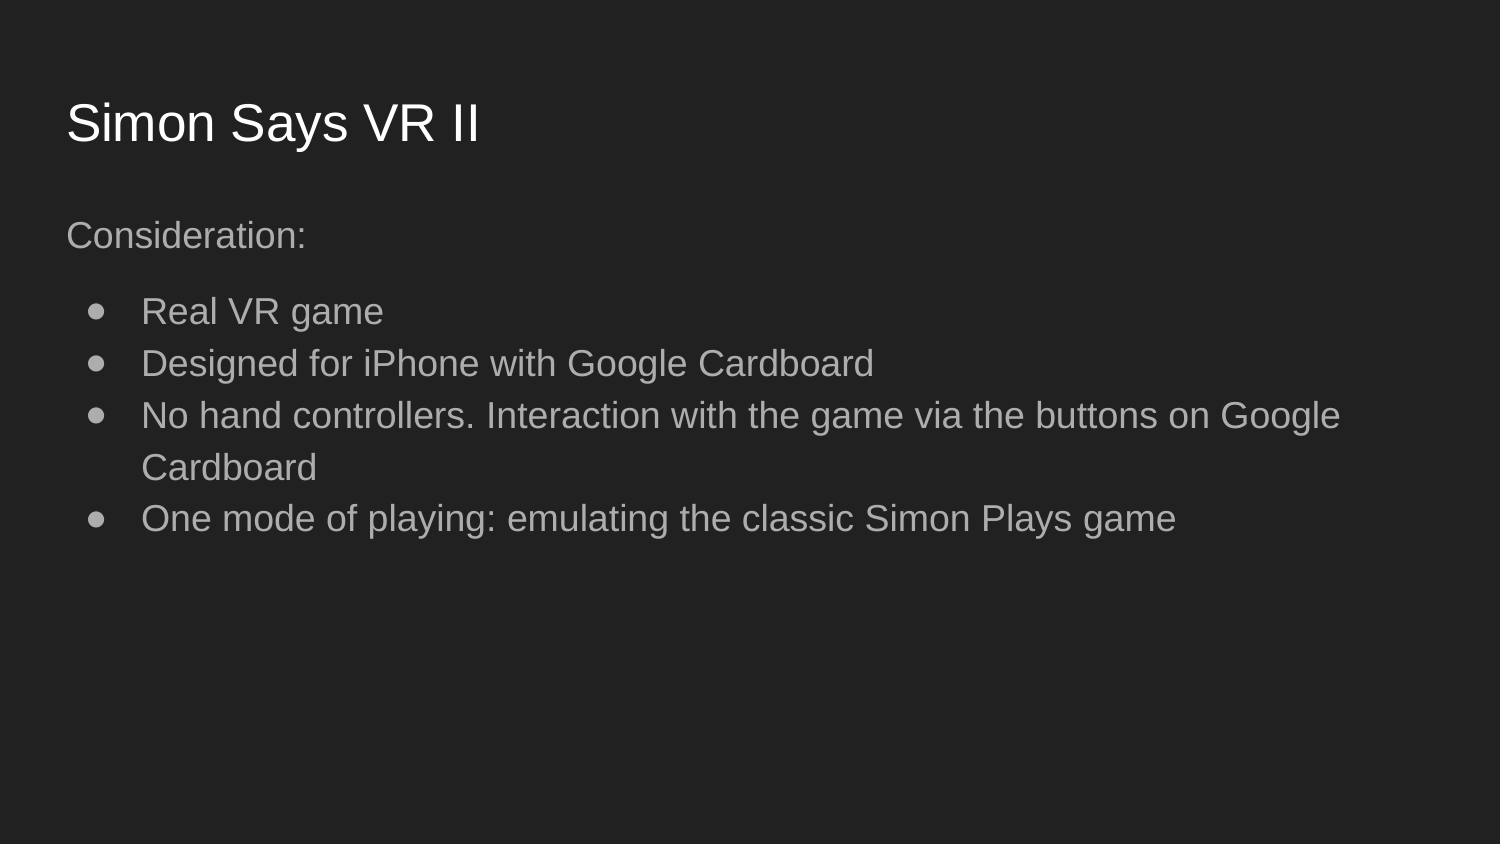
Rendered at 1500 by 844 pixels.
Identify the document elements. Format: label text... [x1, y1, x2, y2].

title Simon Says VR II [51, 72, 1449, 167]
list Consideration: Real VR game Designed for iPhone with Google Cardboard No hand controllers. Interaction with the game via the buttons on Google Cardboard One mode of playing: emulating the classic Simon Plays game [51, 189, 1449, 750]
